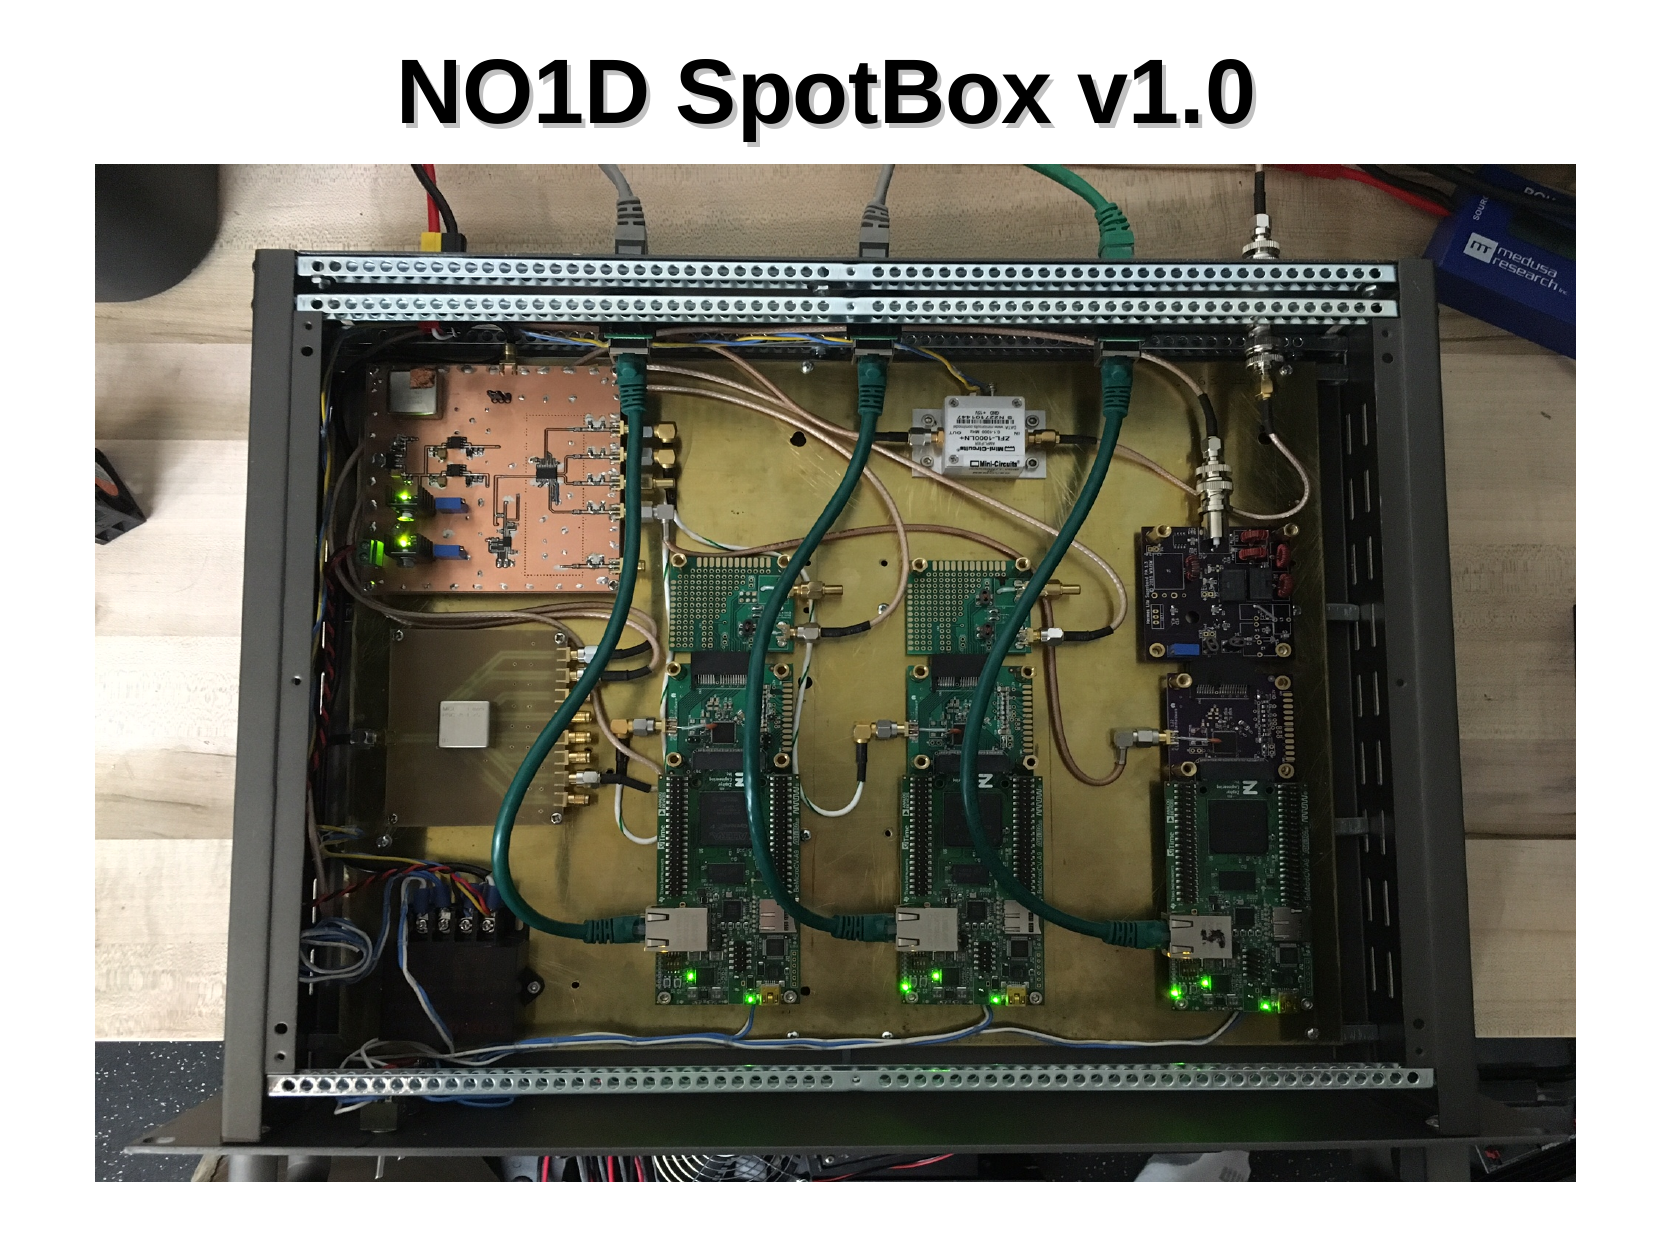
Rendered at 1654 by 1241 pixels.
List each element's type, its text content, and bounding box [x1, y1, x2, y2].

title NO1D SpotBox v1.0 [82, 40, 1571, 144]
picture [95, 164, 1576, 1182]
